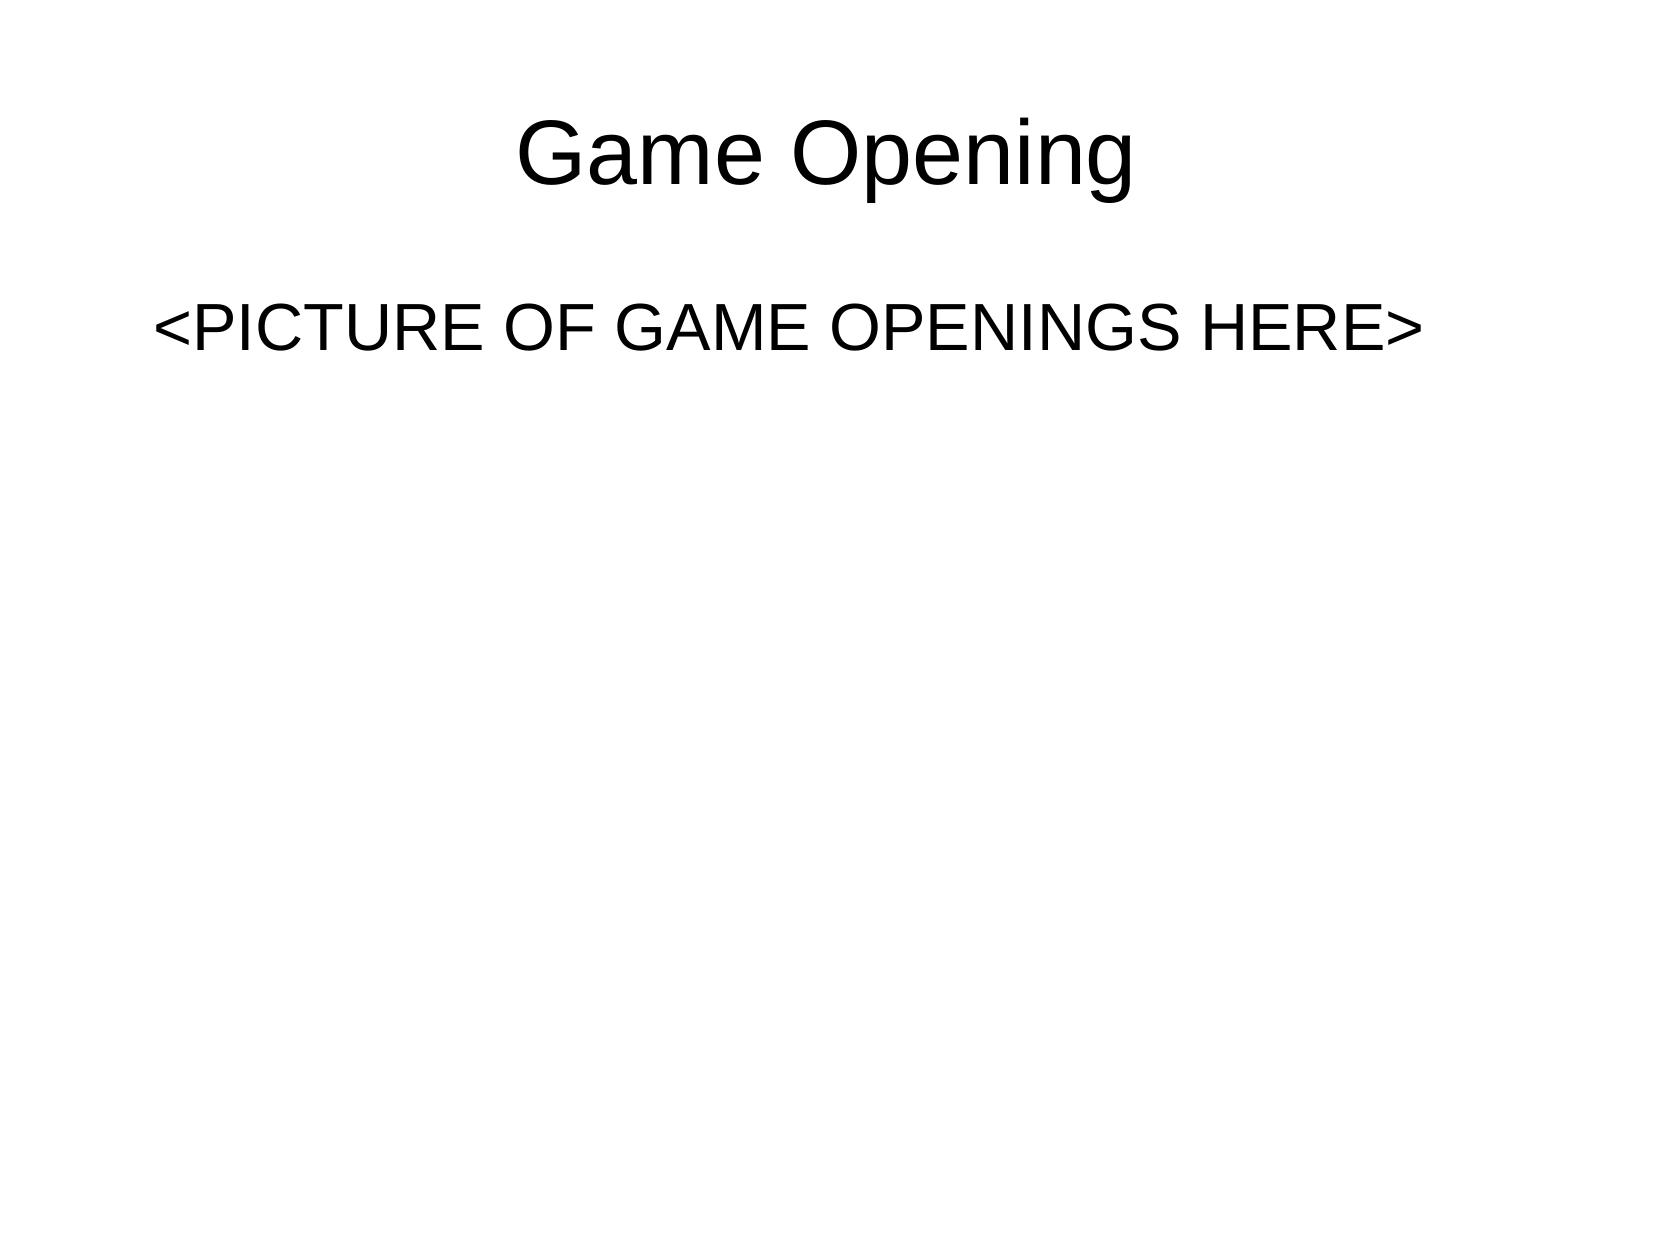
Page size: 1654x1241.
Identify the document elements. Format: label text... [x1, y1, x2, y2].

list <PICTURE OF GAME OPENINGS HERE> [82, 290, 1571, 1010]
title Game Opening [82, 49, 1571, 257]
